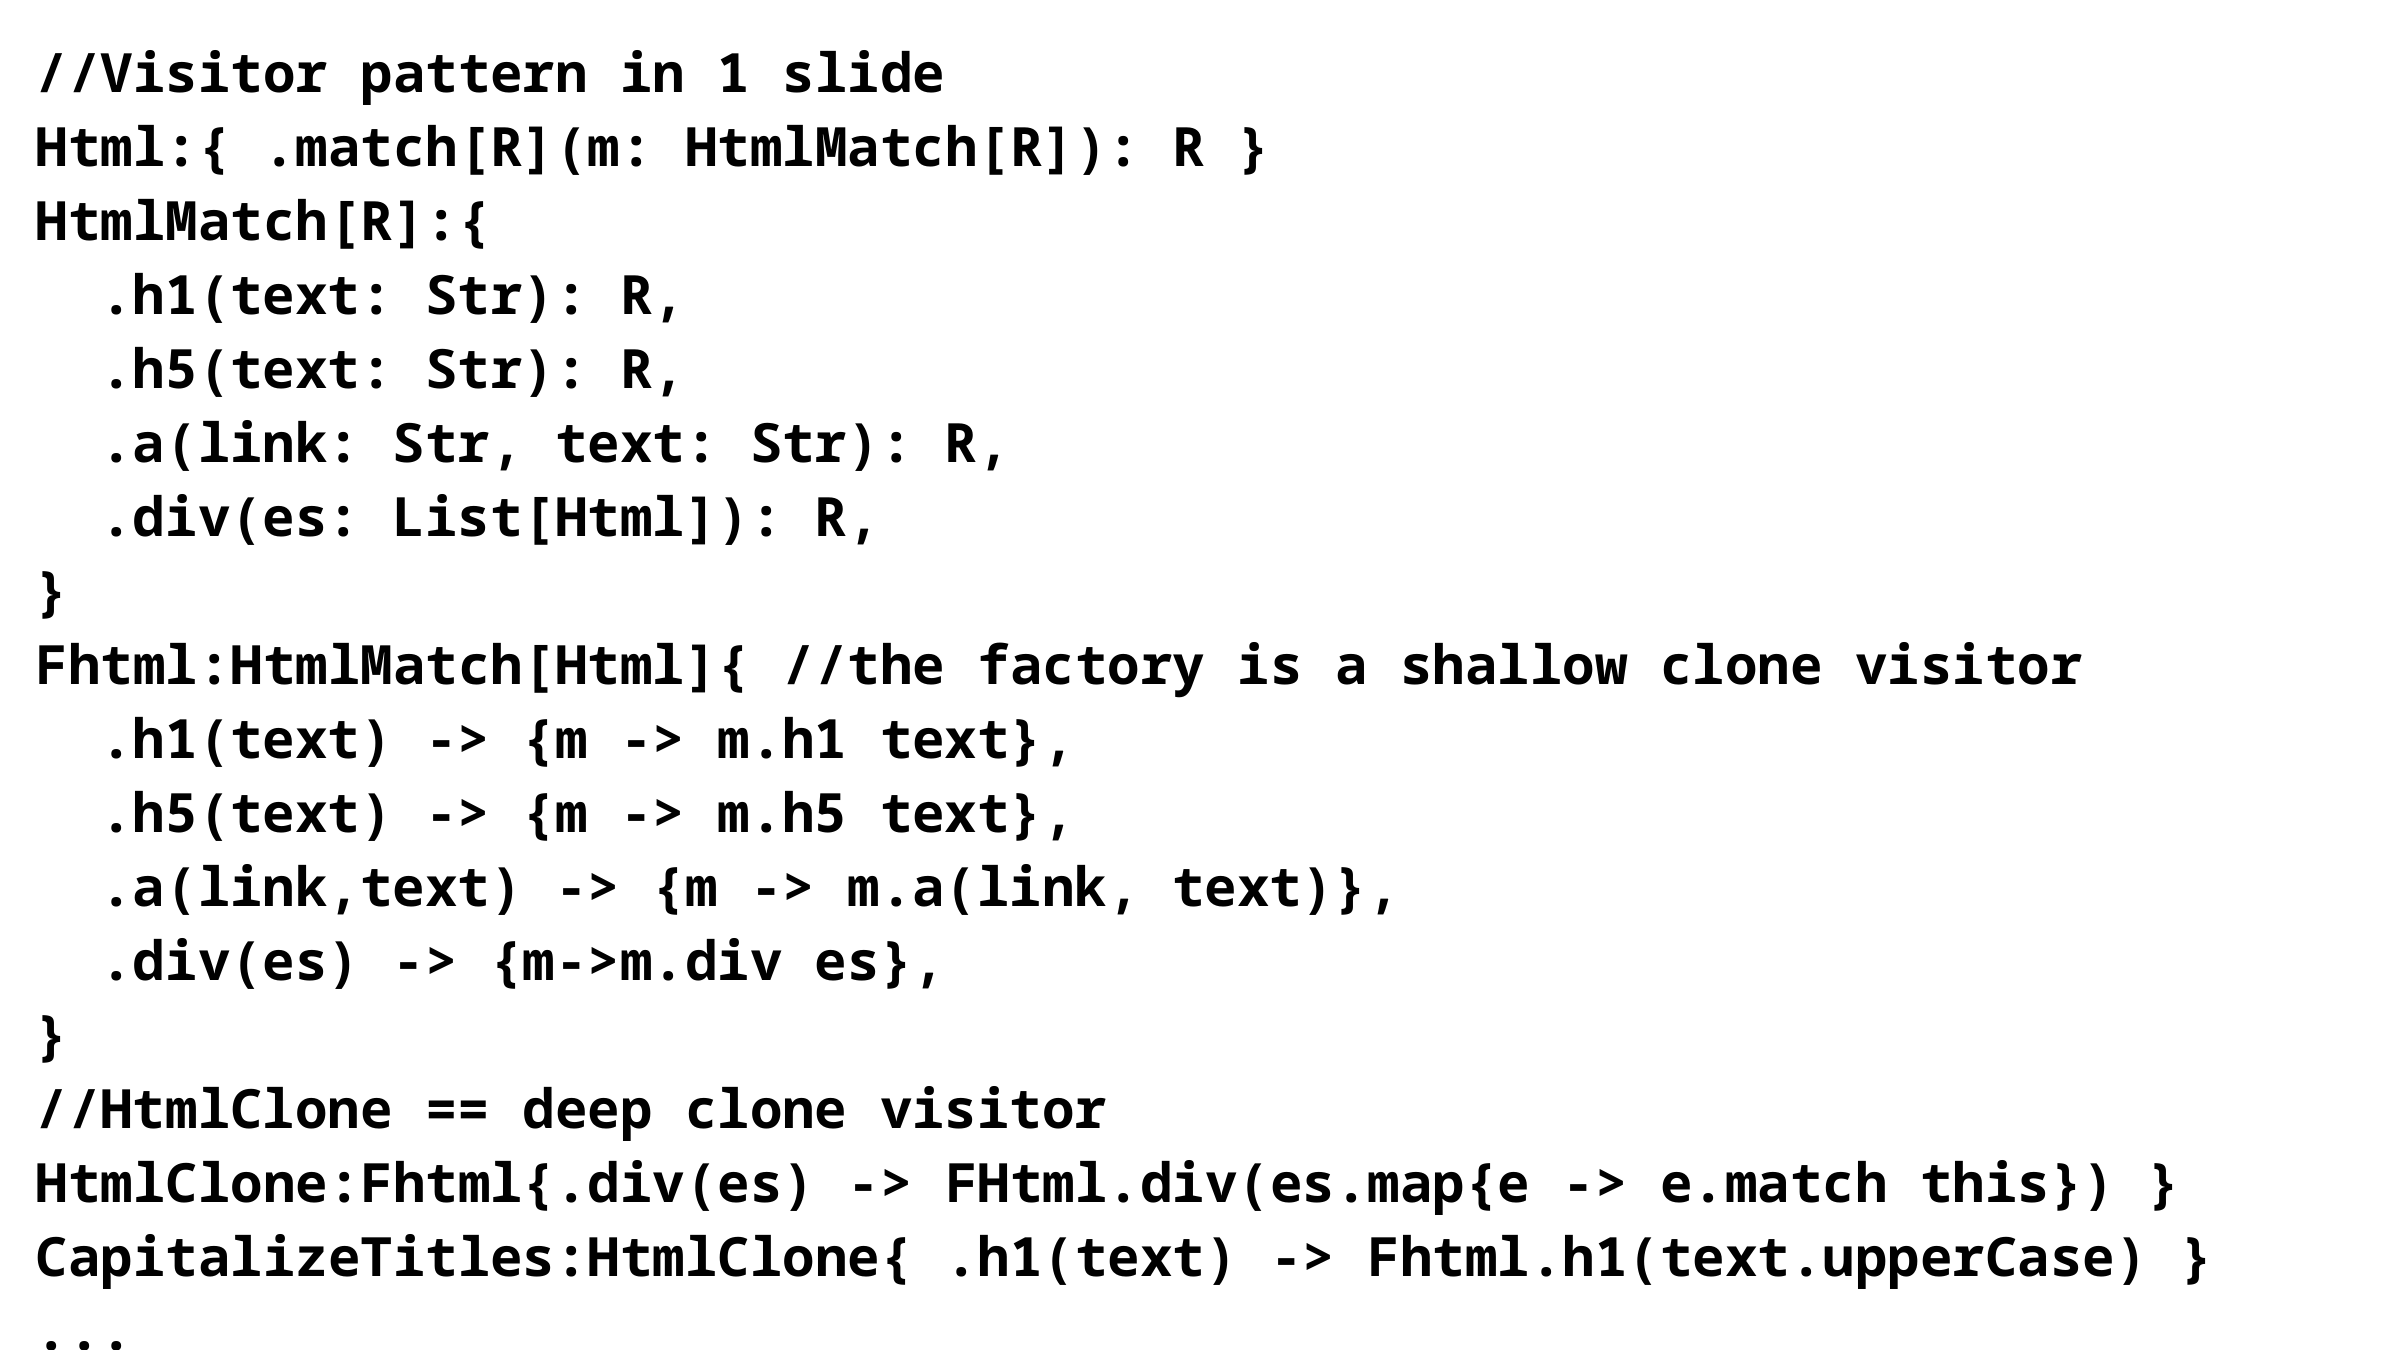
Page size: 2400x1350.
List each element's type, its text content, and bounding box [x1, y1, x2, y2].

text_box //Visitor pattern in 1 slide Html:{ .match[R](m: HtmlMatch[R]): R } HtmlMatch[R]:{ .h1(text: Str): R, .h5(text: Str): R, .a(link: Str, text: Str): R, .div(es: List[Html]): R, } Fhtml:HtmlMatch[Html]{ //the factory is a shallow clone visitor .h1(text) -> {m -> m.h1 text}, .h5(text) -> {m -> m.h5 text}, .a(link,text) -> {m -> m.a(link, text)}, .div(es) -> {m->m.div es}, } //HtmlClone == deep clone visitor HtmlClone:Fhtml{.div(es) -> FHtml.div(es.map{e -> e.match this}) } CapitalizeTitles:HtmlClone{ .h1(text) -> Fhtml.h1(text.upperCase) } ... myHtml.match(CapitalizeTitles)//usage myHtml.match{ .h1(text) -> FHtml.h1(text.upperCase)}//direct definition [20, 27, 2400, 1339]
